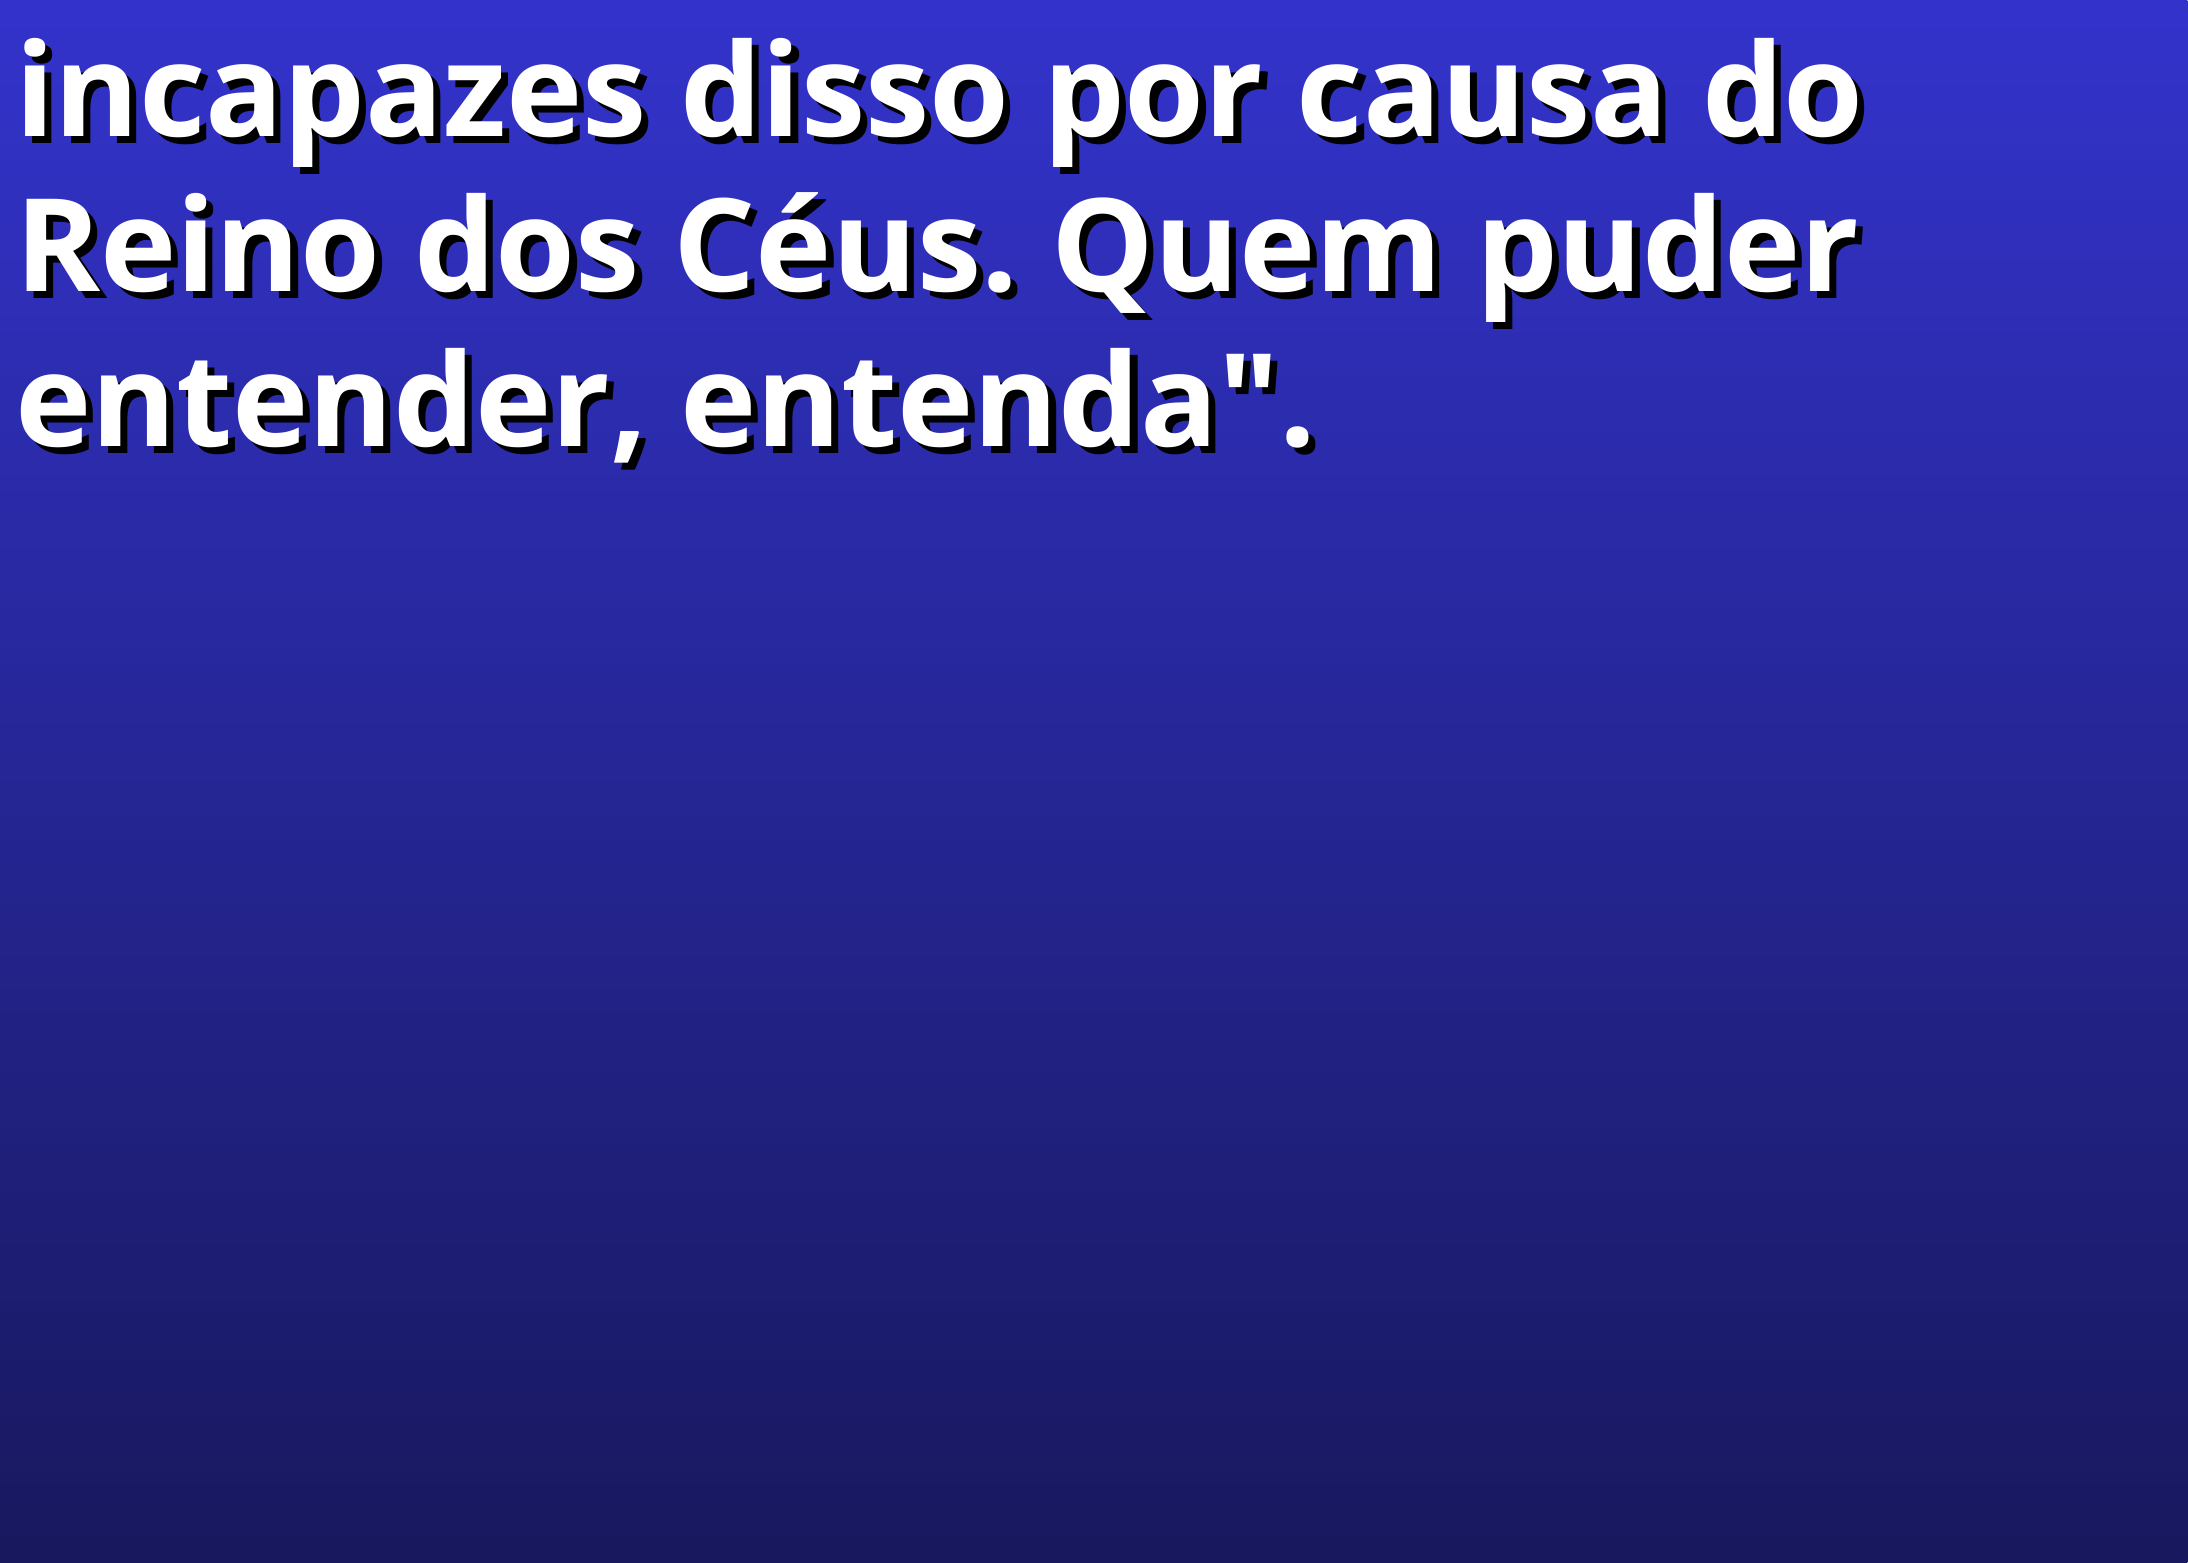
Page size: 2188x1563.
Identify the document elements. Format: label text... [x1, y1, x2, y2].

text_box incapazes disso por causa do Reino dos Céus. Quem puder entender, entenda". [0, 0, 2188, 681]
